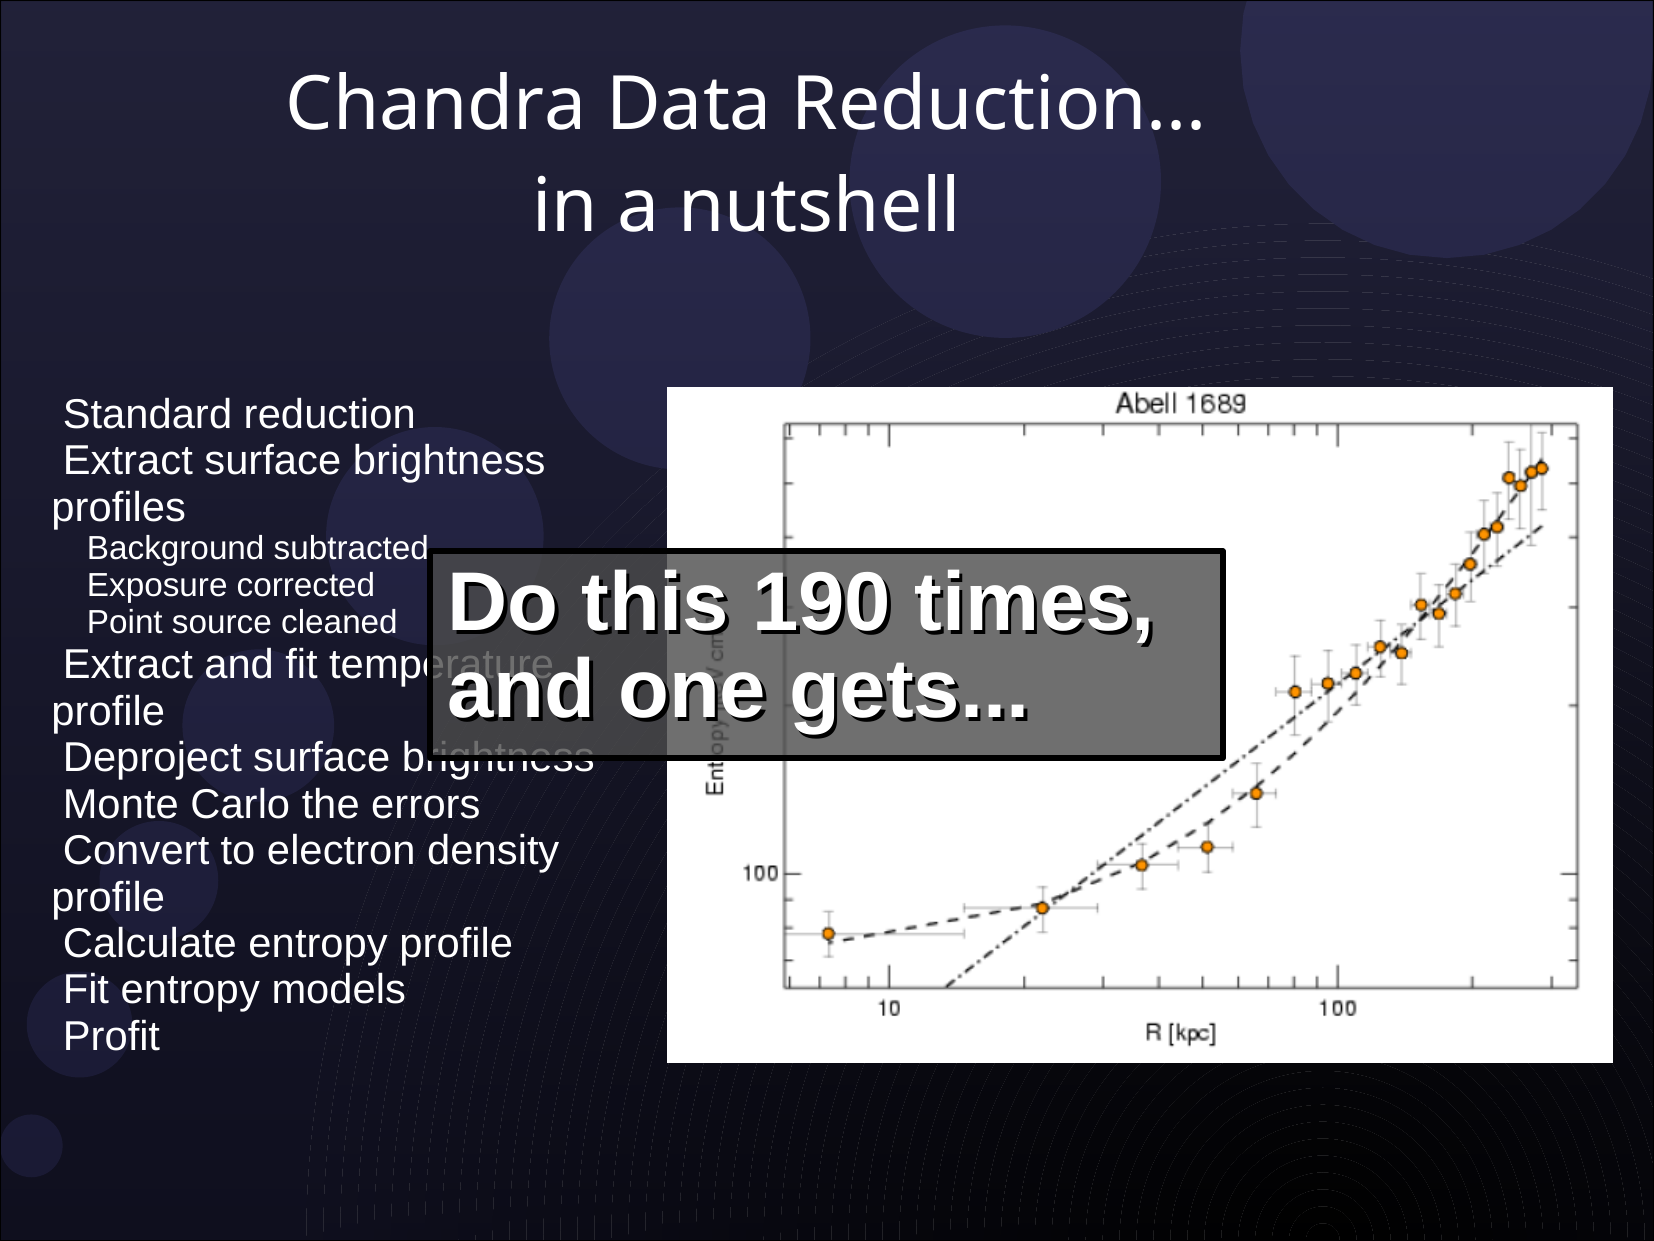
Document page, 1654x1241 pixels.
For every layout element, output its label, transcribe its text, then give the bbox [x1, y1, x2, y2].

text_box Standard reduction Extract surface brightness profiles Background subtracted Exposure corrected Point source cleaned Extract and fit temperature profile Deproject surface brightness Monte Carlo the errors Convert to electron density profile Calculate entropy profile Fit entropy models Profit [51, 390, 618, 1060]
picture [667, 387, 1613, 1063]
text_box Chandra Data Reduction... in a nutshell [284, 47, 1370, 263]
text_box Do this 190 times, and one gets... [429, 551, 1223, 759]
